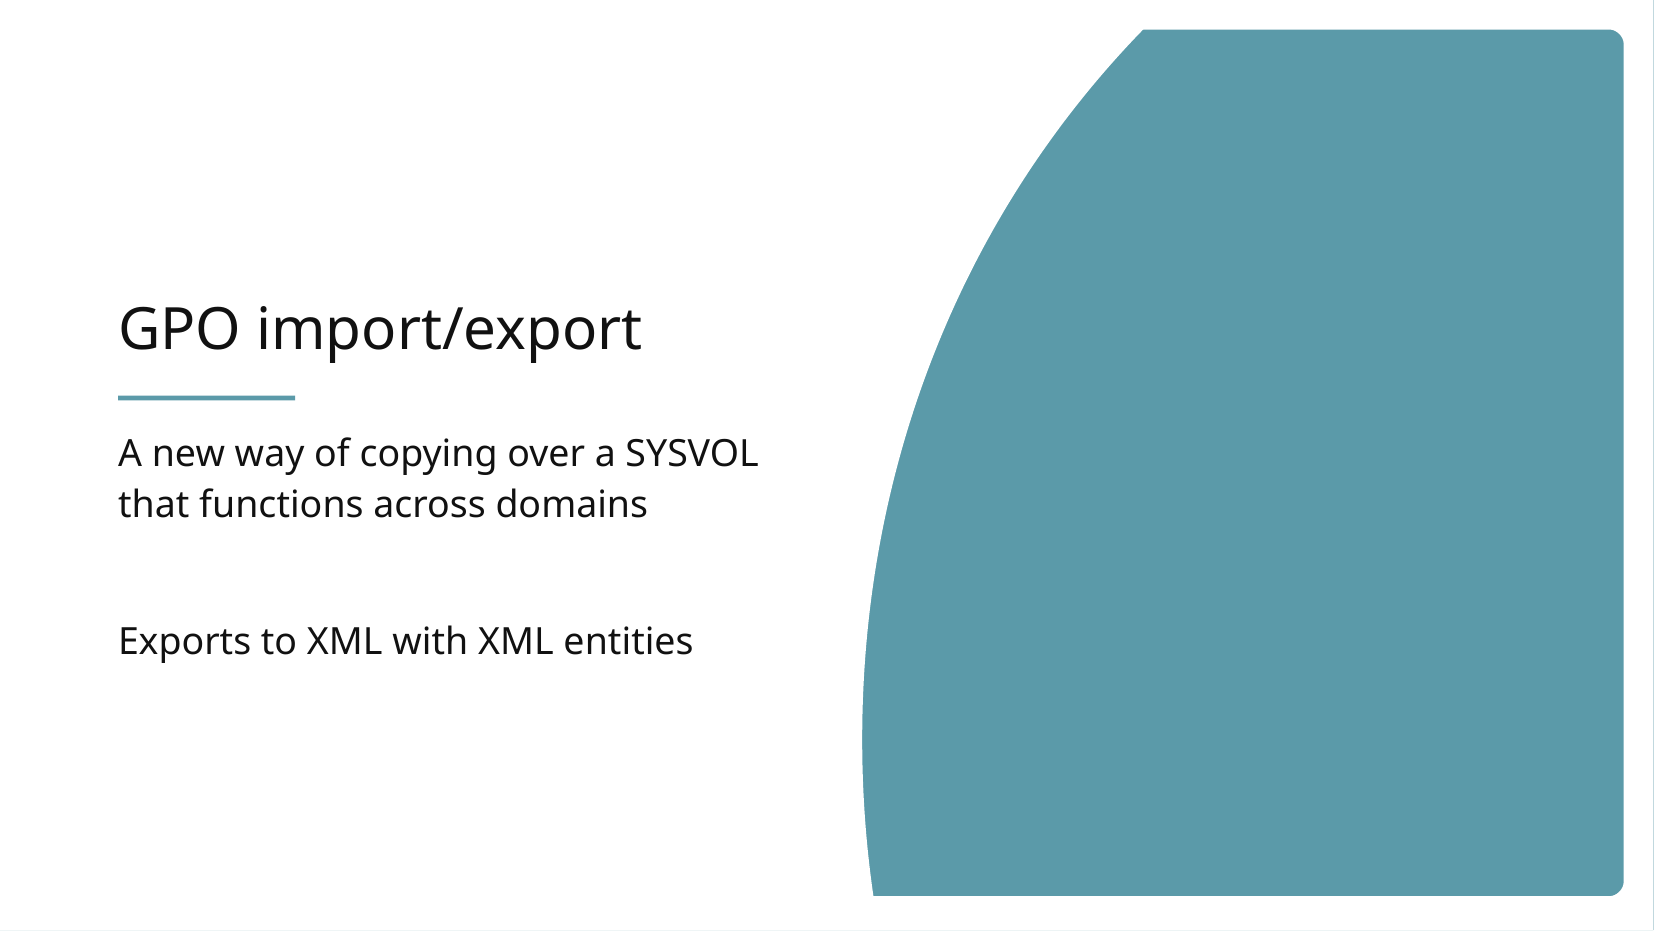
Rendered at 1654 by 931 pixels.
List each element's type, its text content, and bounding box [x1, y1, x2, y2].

list A new way of copying over a SYSVOL that functions across domains Exports to XML with XML entities [118, 426, 827, 708]
text_box [646, 419, 677, 490]
title GPO import/export [118, 70, 826, 367]
